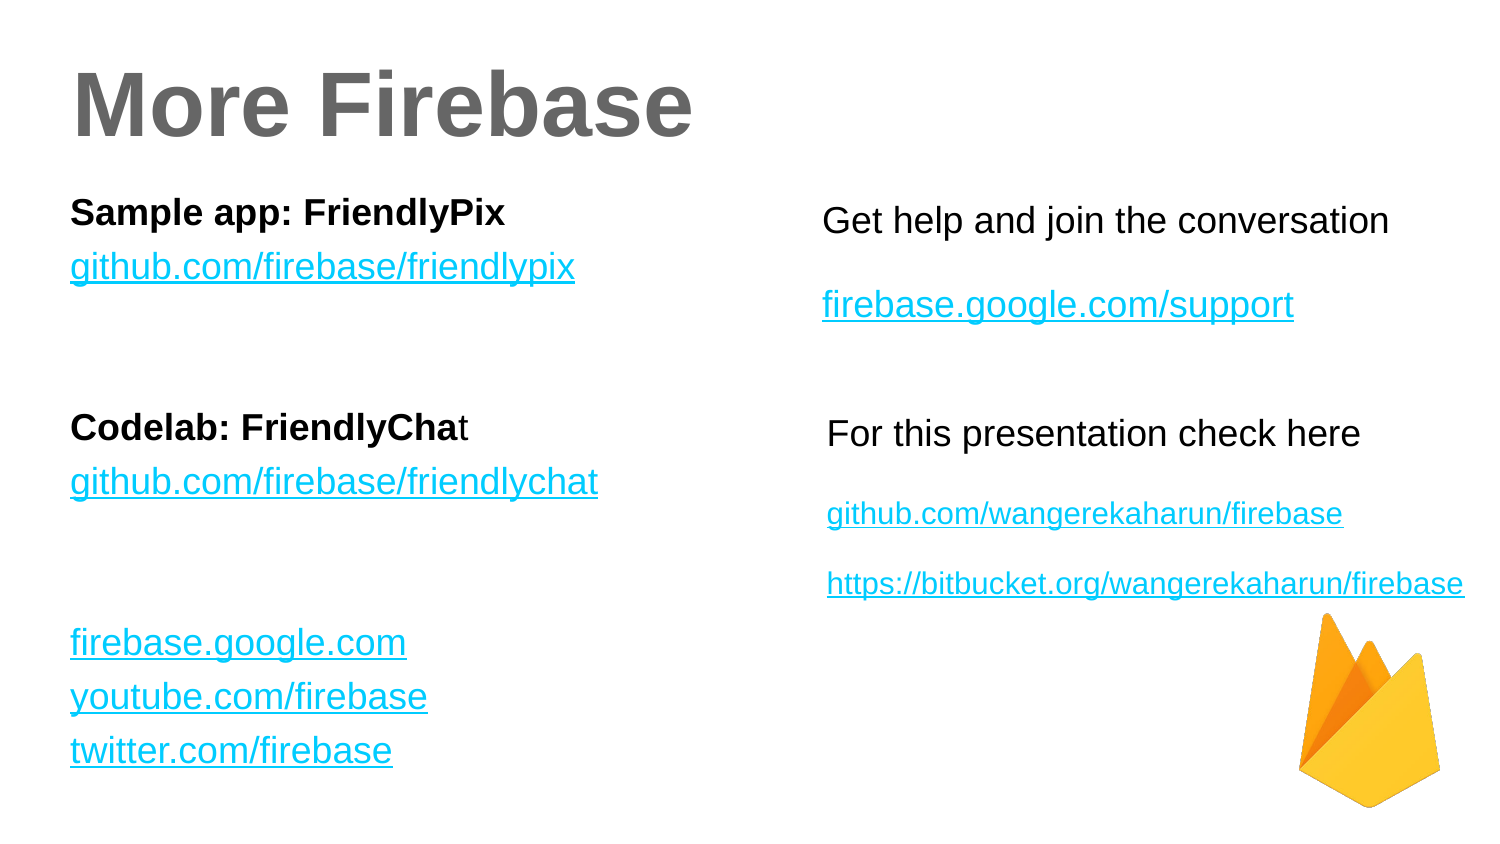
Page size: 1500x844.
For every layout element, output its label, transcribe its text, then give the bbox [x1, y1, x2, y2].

text_box Get help and join the conversation firebase.google.com/support [807, 192, 1405, 333]
text_box [1263, 609, 1475, 816]
text_box For this presentation check here github.com/wangerekaharun/firebase https://bitbucket.org/wangerekaharun/firebase [811, 405, 1481, 609]
text_box Sample app: FriendlyPix github.com/firebase/friendlypix Codelab: FriendlyChat github.com/firebase/friendlychat firebase.google.com youtube.com/firebase twitter.com/firebase [55, 184, 811, 779]
text_box More Firebase [58, 45, 710, 164]
